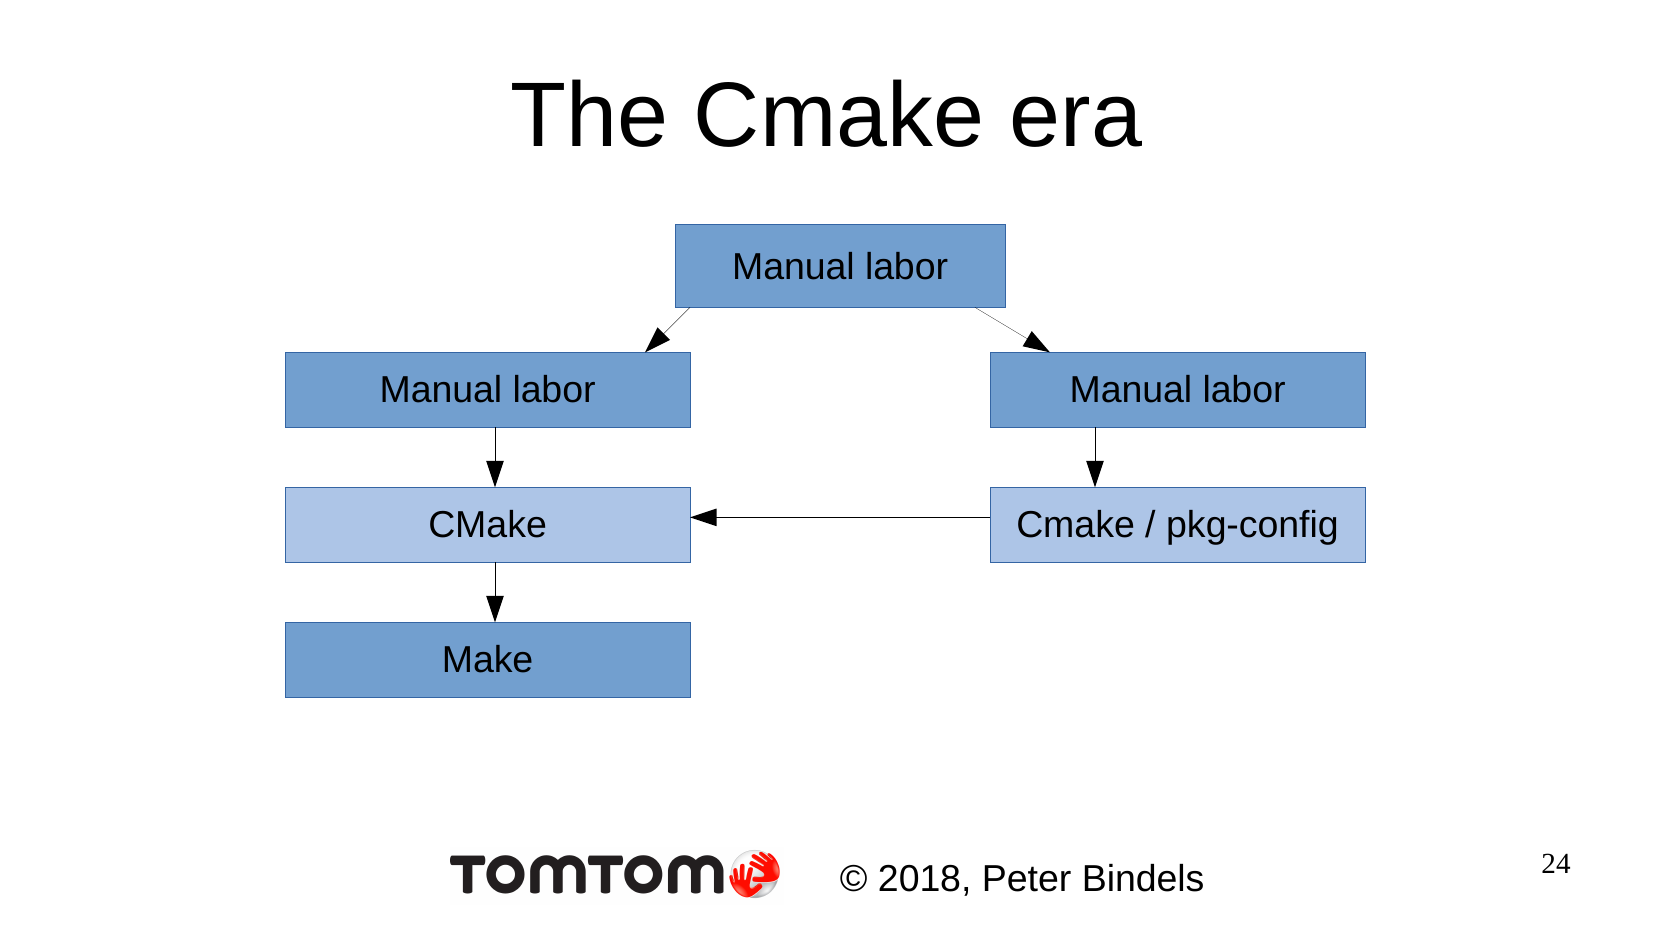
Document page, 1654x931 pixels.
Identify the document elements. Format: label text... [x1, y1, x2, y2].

picture [450, 847, 784, 905]
text_box Make [285, 622, 691, 698]
text_box Manual labor [675, 224, 1006, 308]
text_box Manual labor [285, 352, 691, 428]
text_box Manual labor [990, 352, 1366, 428]
text_box CMake [285, 487, 691, 563]
title The Cmake era [82, 37, 1571, 193]
text_box Cmake / pkg-config [990, 487, 1366, 563]
